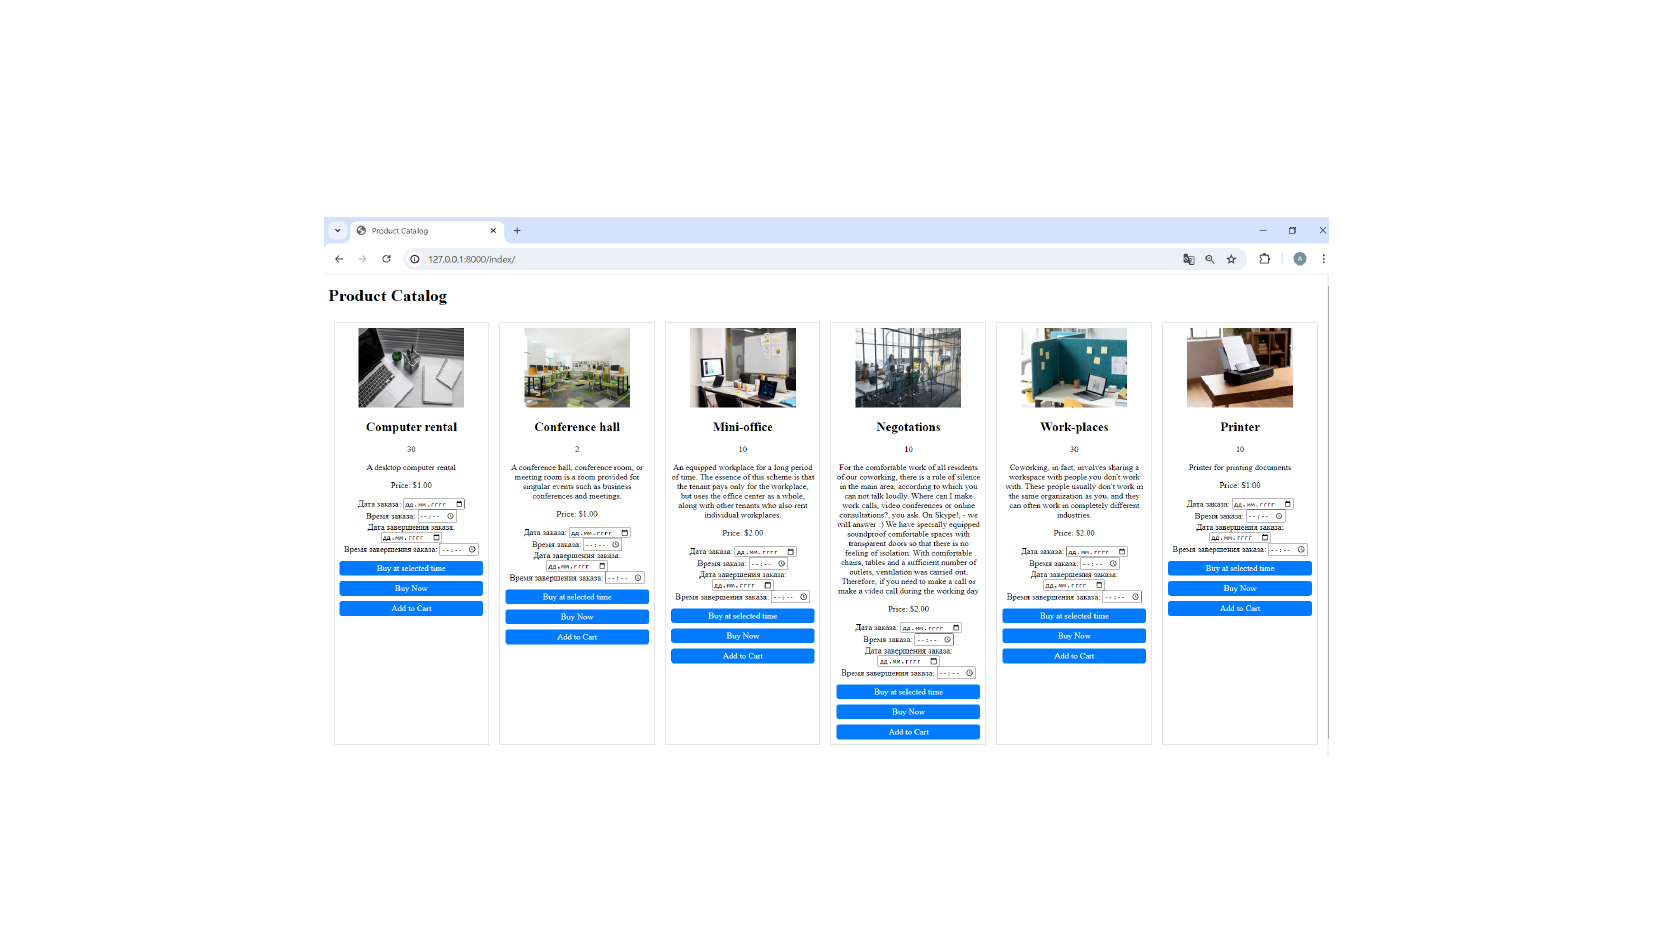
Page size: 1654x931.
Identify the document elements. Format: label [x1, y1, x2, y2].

picture [324, 217, 1329, 758]
